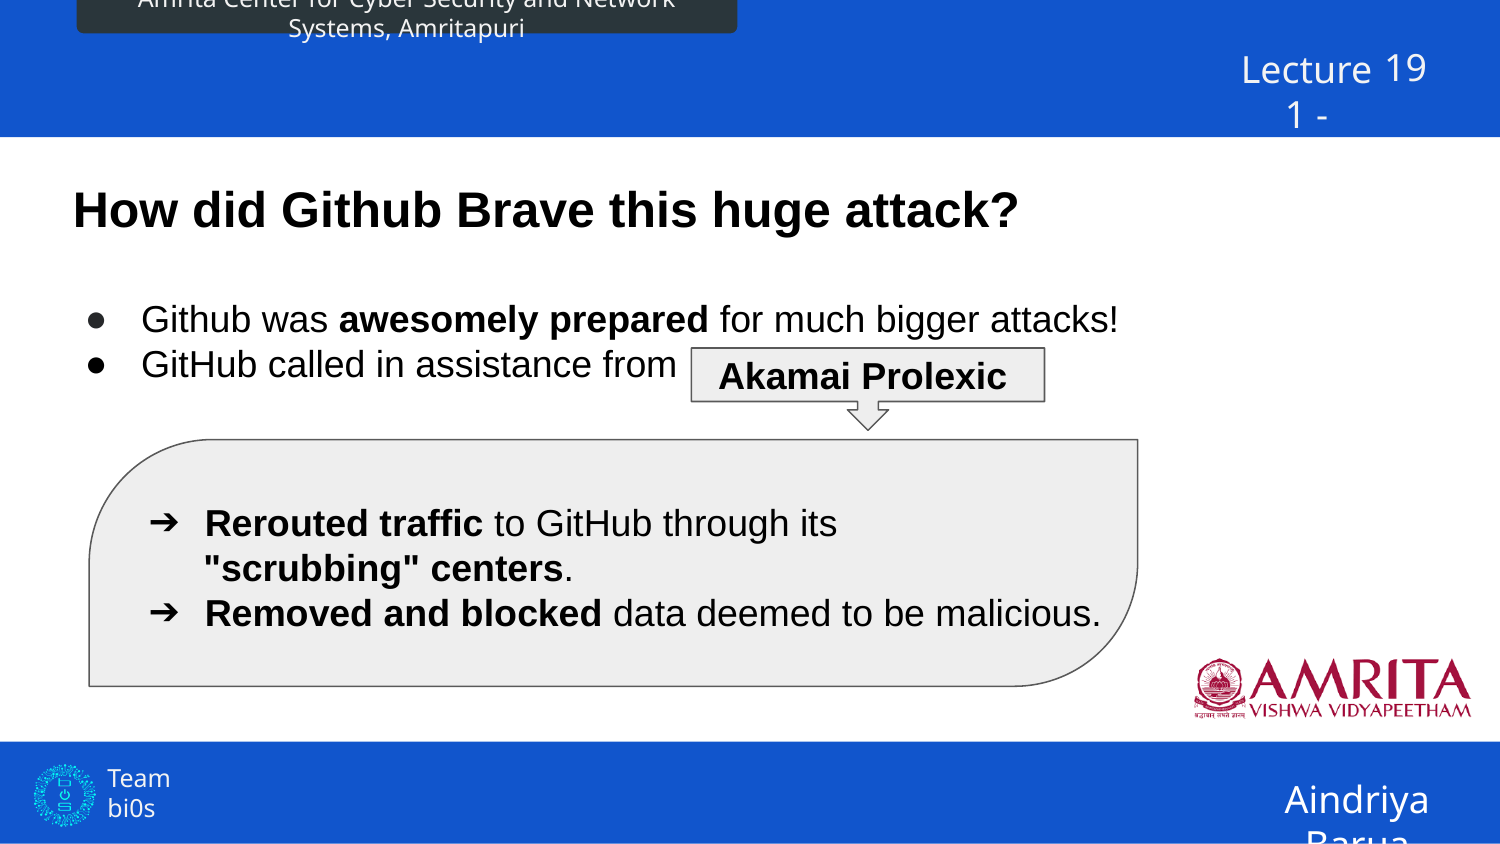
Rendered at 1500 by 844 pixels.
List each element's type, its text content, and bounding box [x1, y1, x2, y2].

text_box Rerouted traffic to GitHub through its "scrubbing" centers. Removed and blocked data deemed to be malicious. [114, 484, 1164, 665]
text_box [117, 439, 1138, 484]
text_box Akamai Prolexic [691, 348, 1045, 431]
text_box How did Github Brave this huge attack? [57, 162, 1087, 245]
picture [30, 763, 99, 828]
text_box Github was awesomely prepared for much bigger attacks! GitHub called in assistance from [51, 280, 1449, 595]
slide_number <number> [1322, 42, 1489, 98]
text_box [89, 488, 1084, 687]
picture [1193, 654, 1473, 724]
